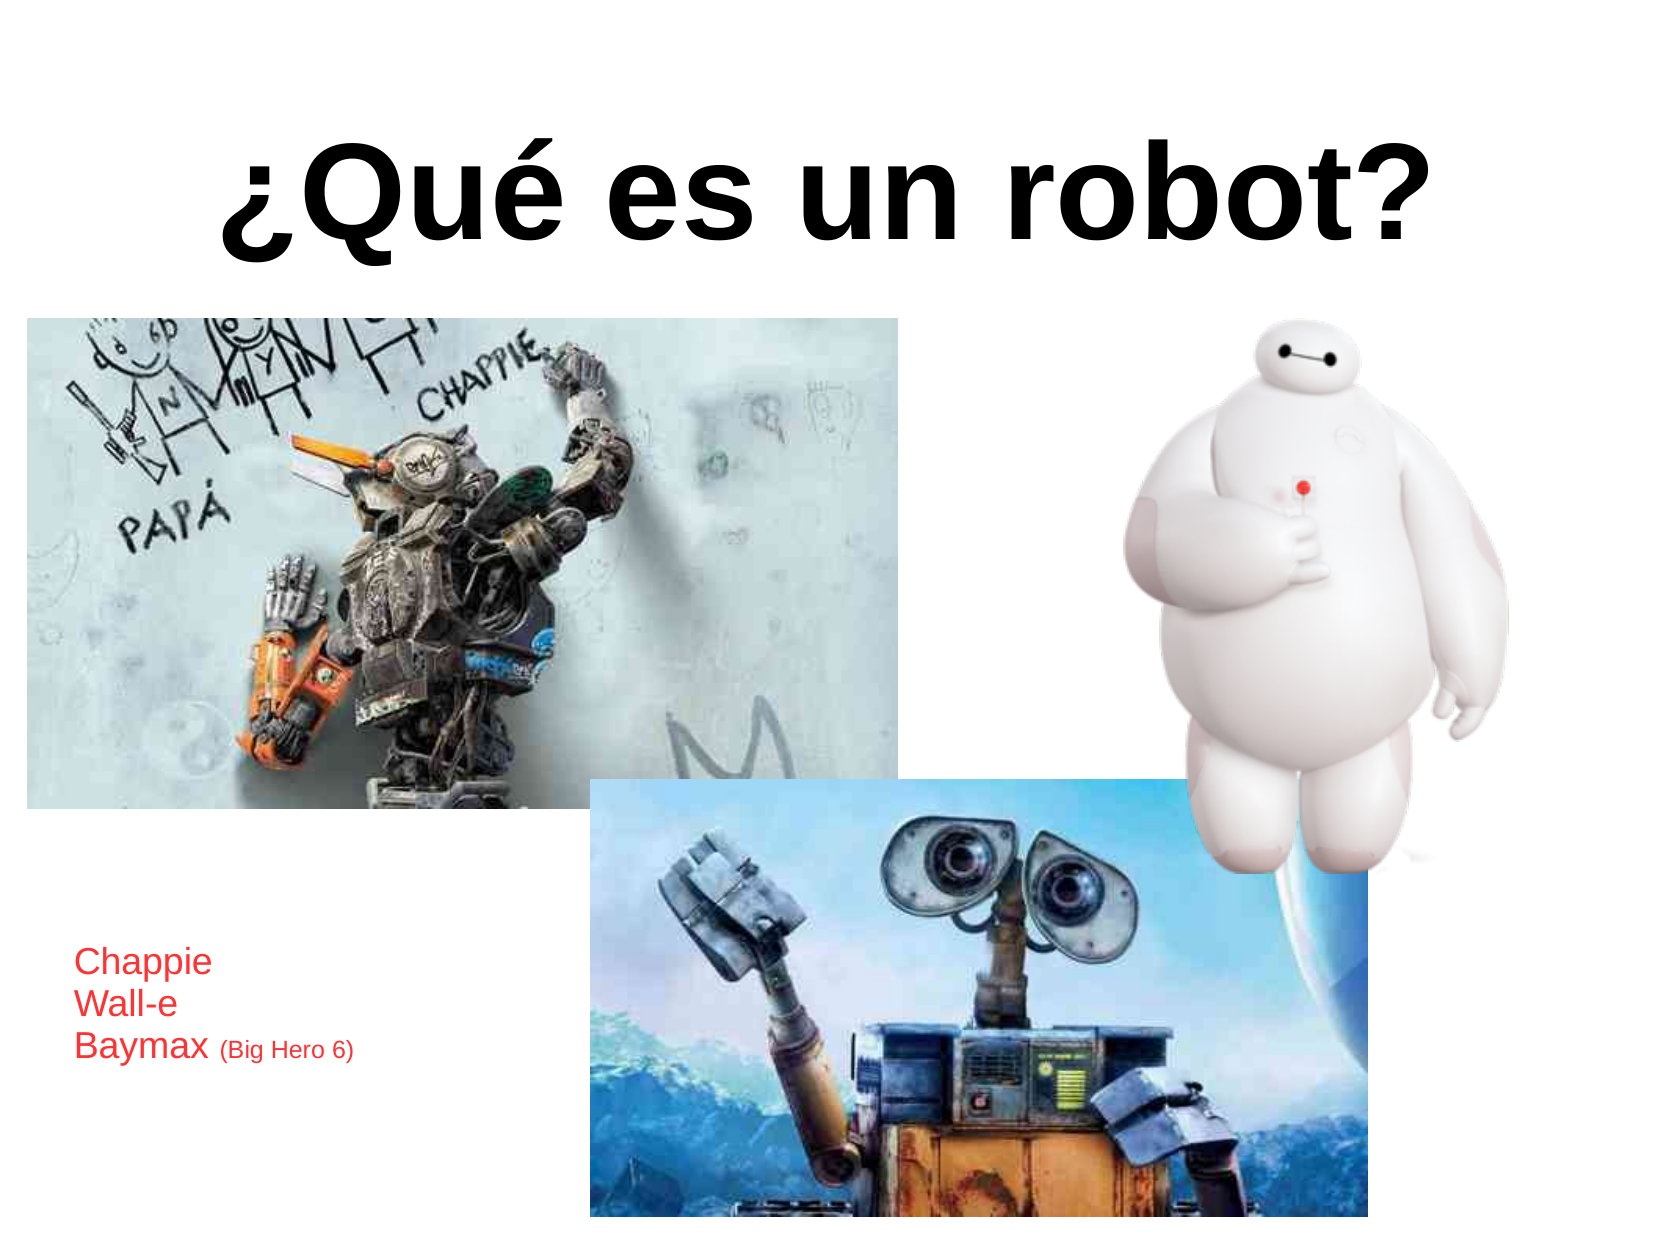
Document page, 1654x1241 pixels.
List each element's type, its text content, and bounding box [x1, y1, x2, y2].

text_box ¿Qué es un robot? [200, 118, 1453, 287]
picture [27, 283, 1524, 1217]
text_box Chappie Wall-e Baymax (Big Hero 6) [59, 933, 370, 1074]
